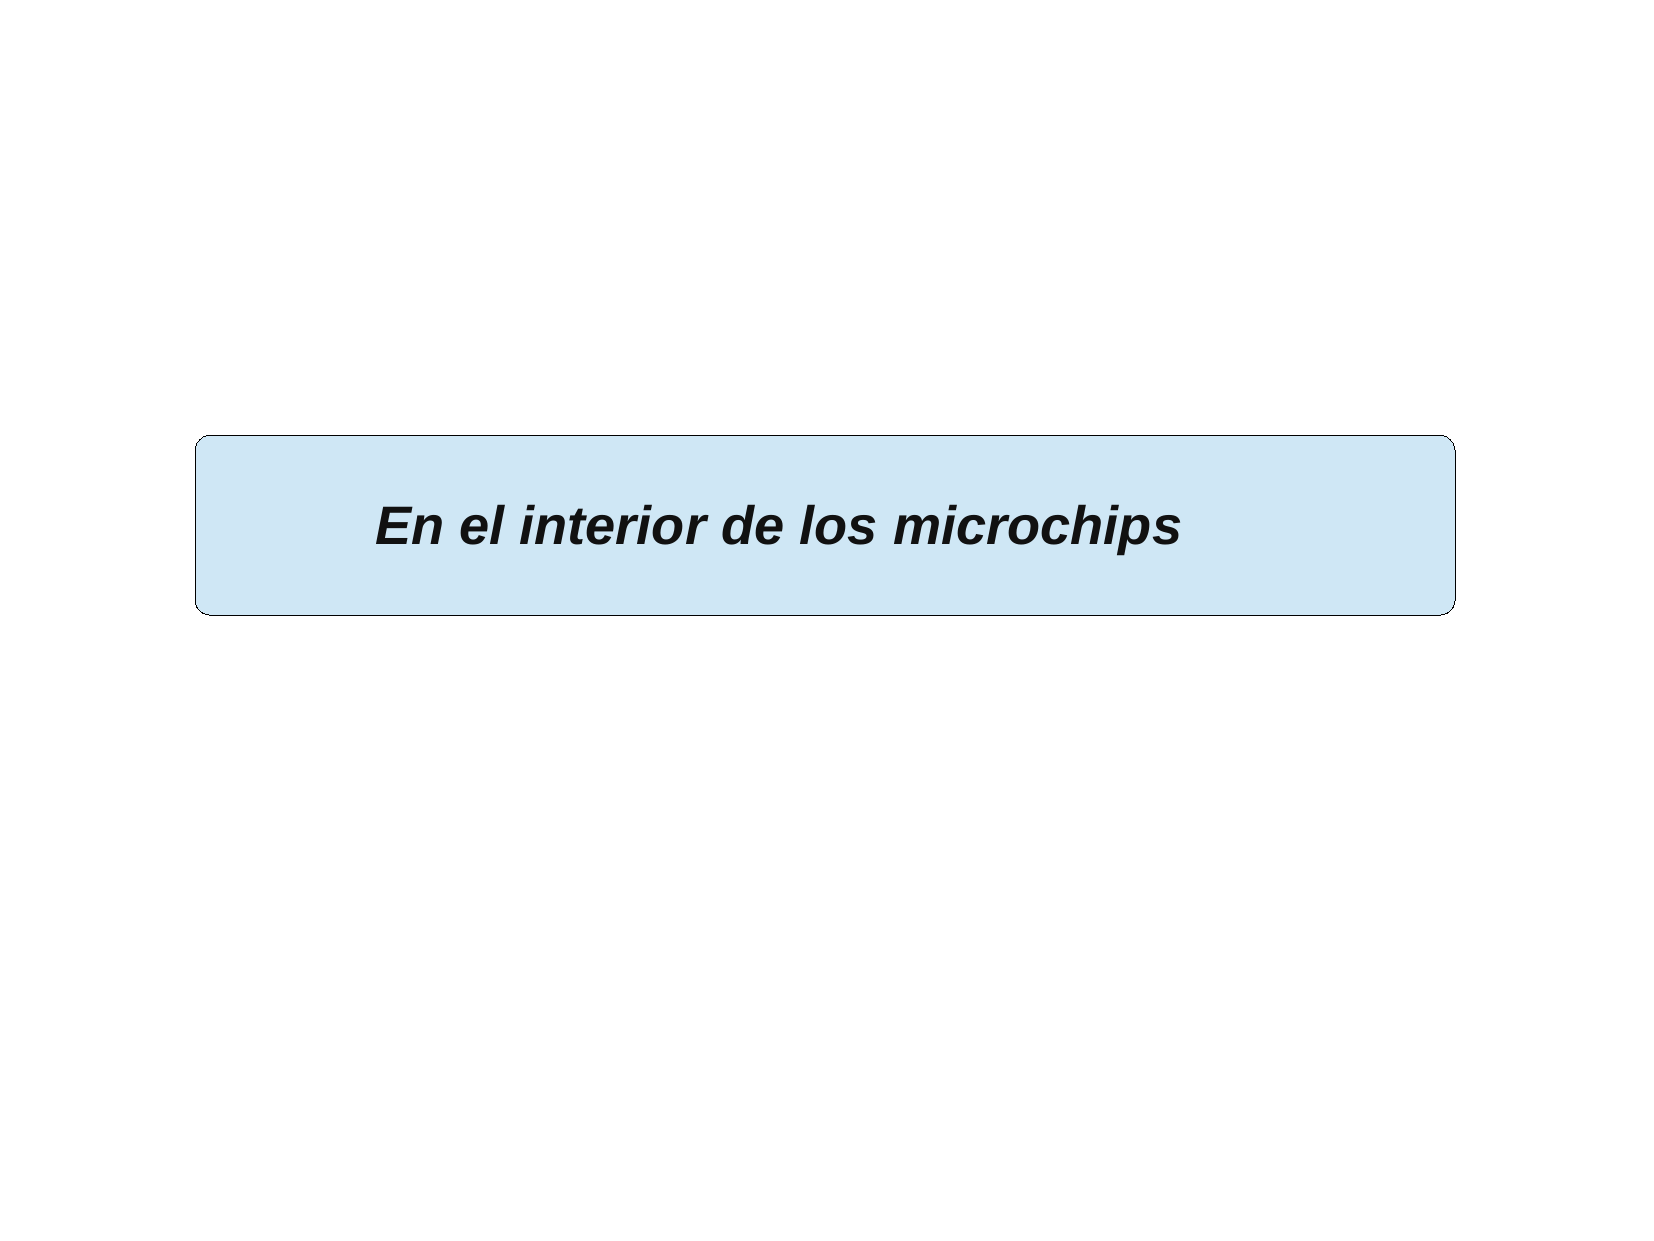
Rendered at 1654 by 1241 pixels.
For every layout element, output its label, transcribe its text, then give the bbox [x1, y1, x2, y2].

text_box [195, 435, 1456, 616]
text_box En el interior de los microchips [375, 465, 1186, 587]
